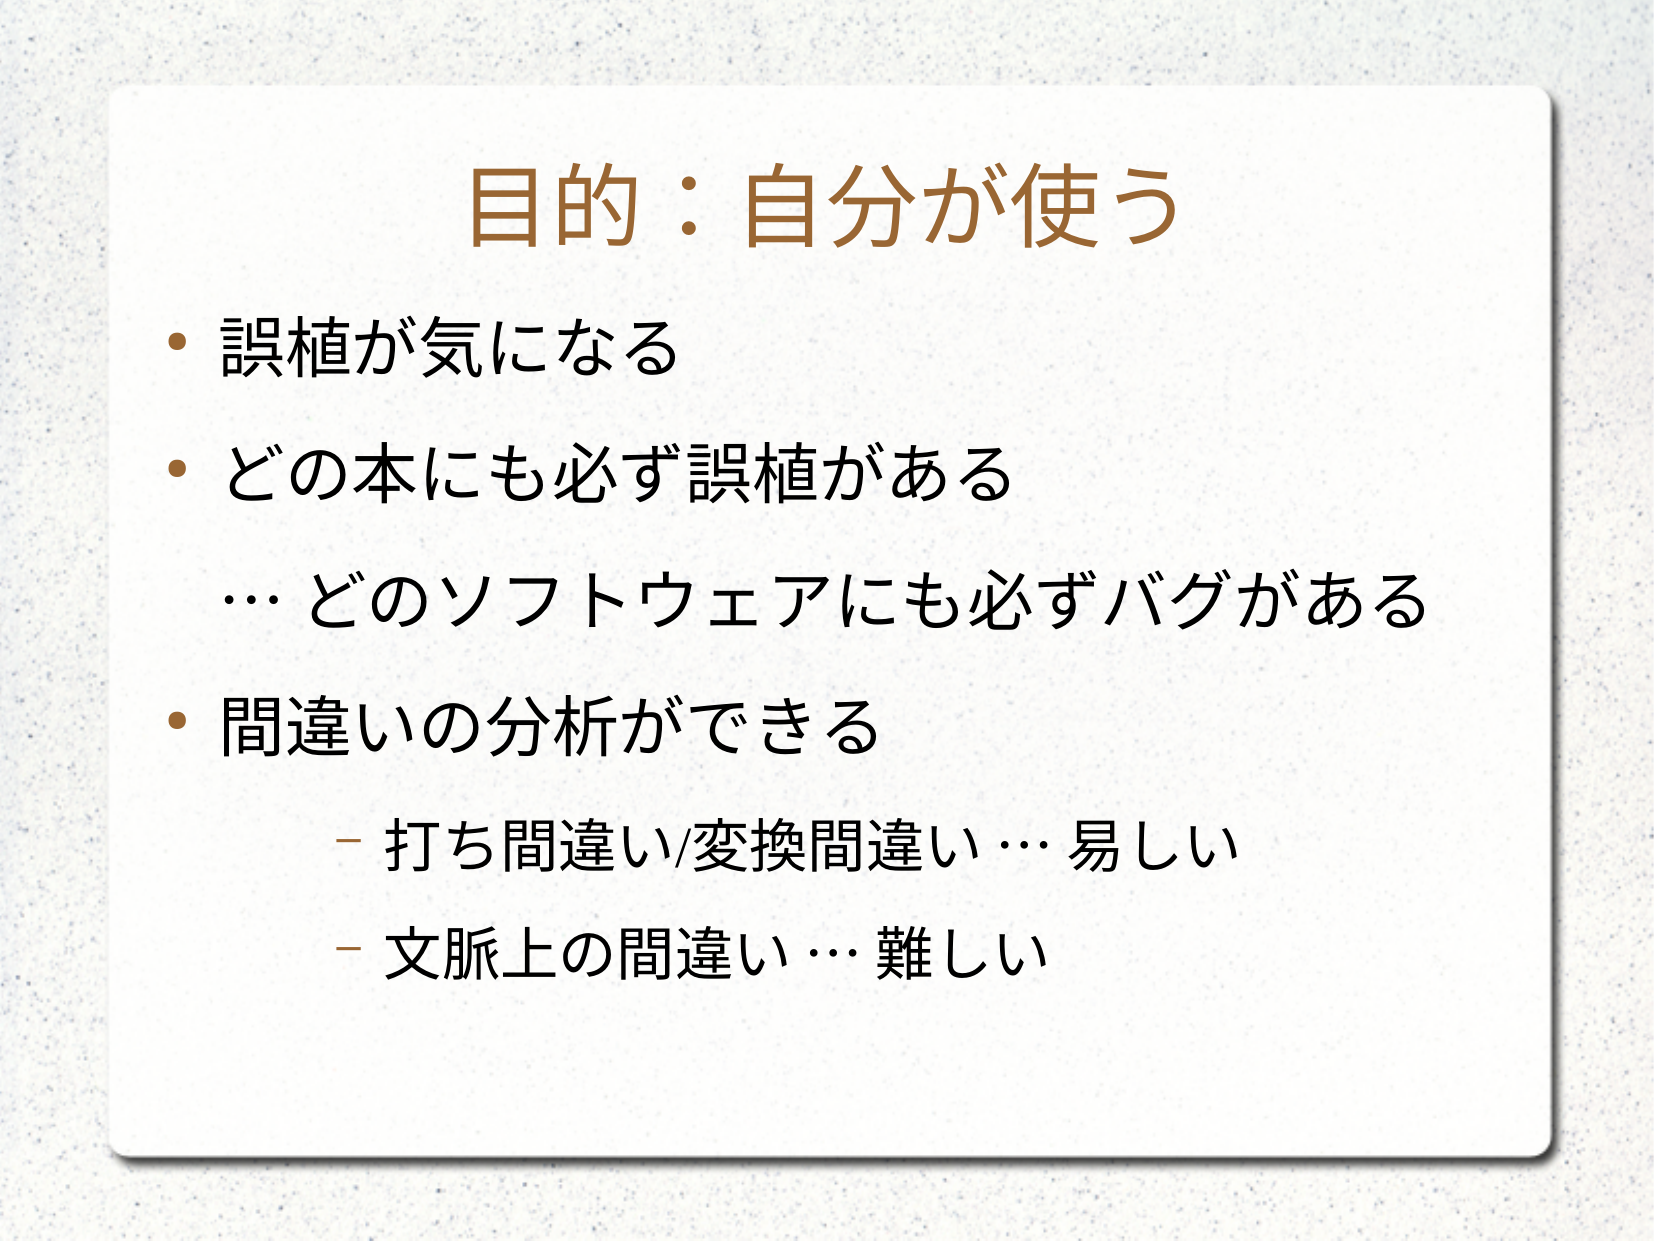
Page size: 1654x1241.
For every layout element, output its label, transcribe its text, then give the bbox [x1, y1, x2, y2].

list 誤植が気になる どの本にも必ず誤植がある … どのソフトウェアにも必ずバグがある 間違いの分析ができる 打ち間違い/変換間違い … 易しい 文脈上の間違い … 難しい [147, 295, 1506, 1100]
picture [0, 0, 1654, 1241]
title 目的：自分が使う [118, 104, 1536, 297]
